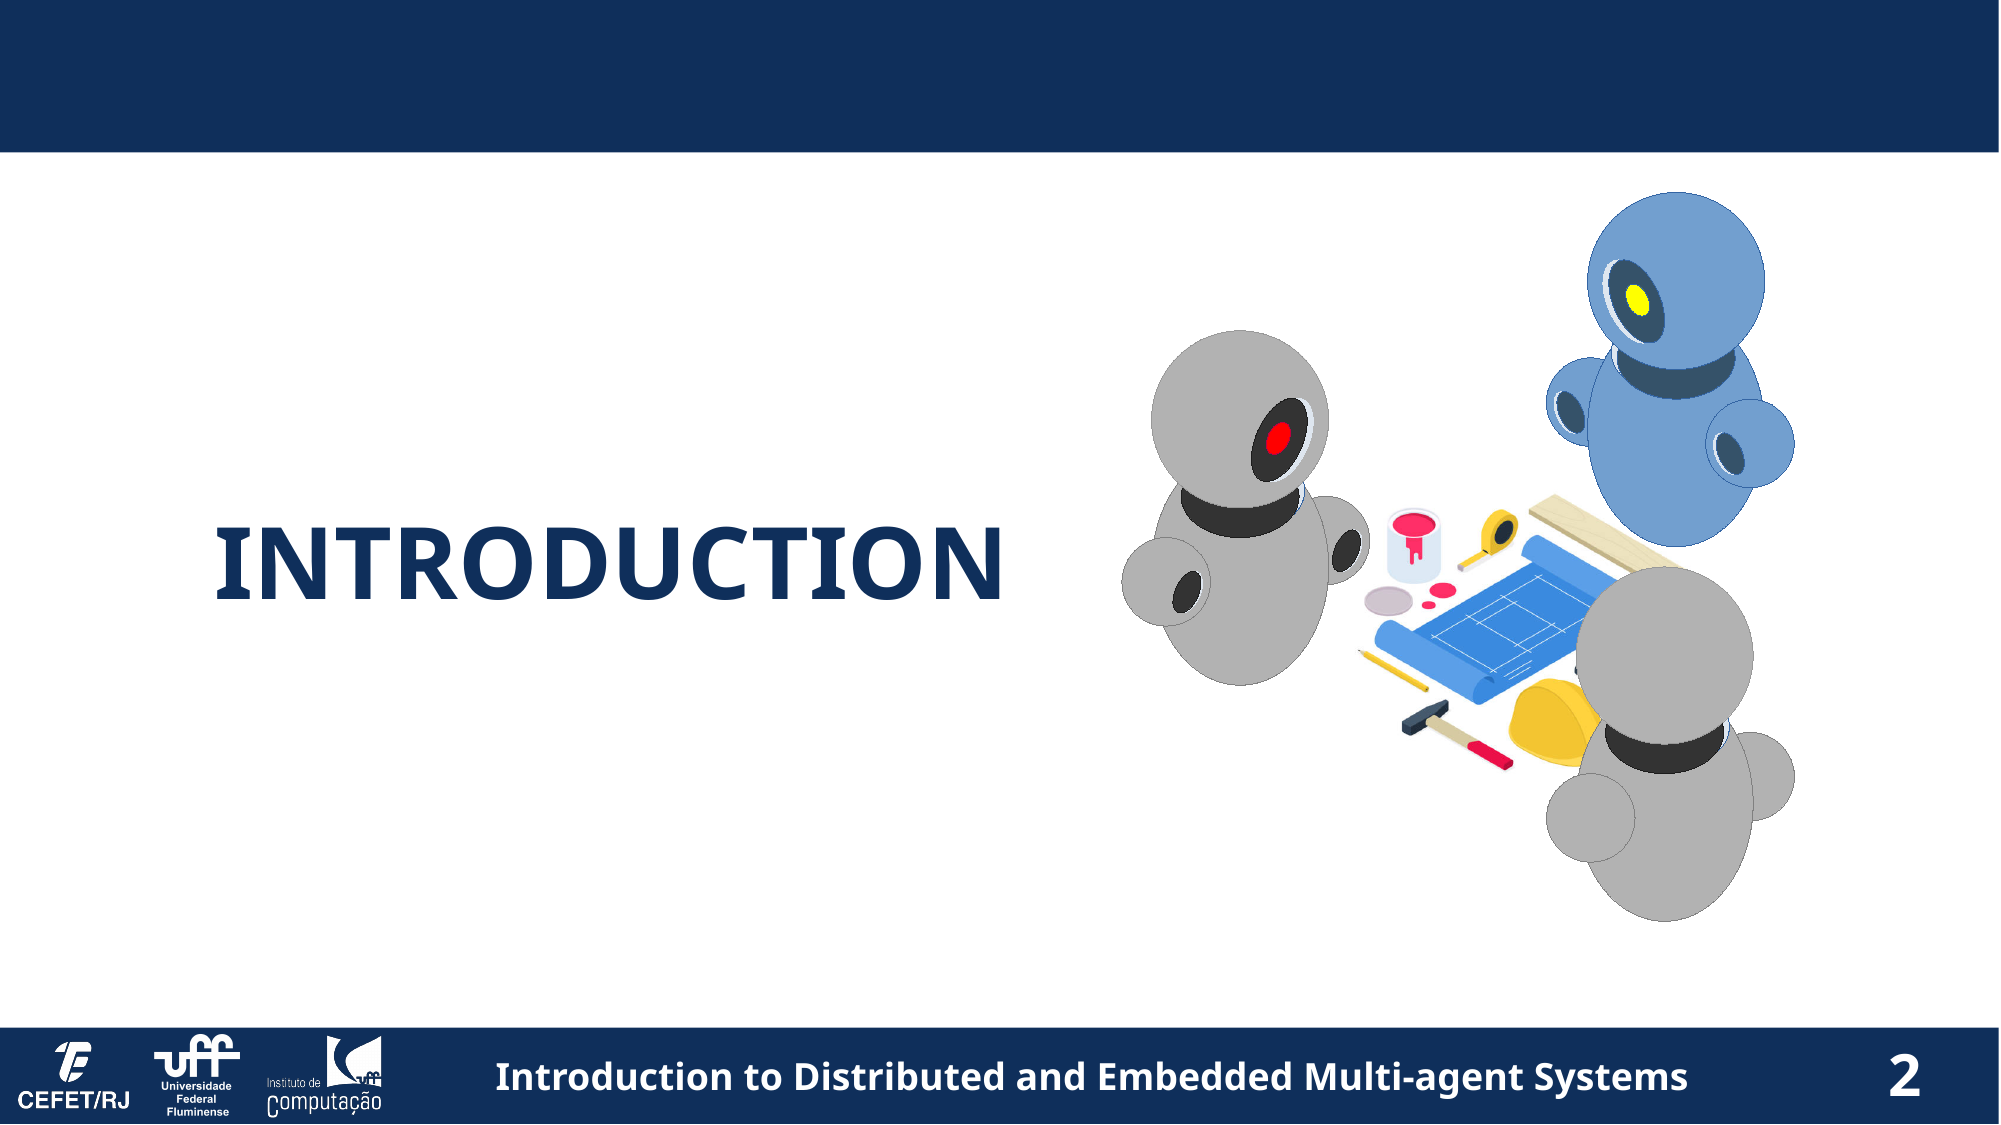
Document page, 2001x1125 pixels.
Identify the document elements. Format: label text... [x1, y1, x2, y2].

text_box [1546, 192, 1795, 547]
text_box INTRODUCTION [137, 492, 1086, 627]
text_box [1121, 330, 1370, 686]
picture [1340, 442, 1702, 804]
picture [153, 1033, 241, 1121]
picture [265, 1033, 383, 1118]
text_box [1546, 566, 1795, 922]
picture [18, 1021, 129, 1125]
